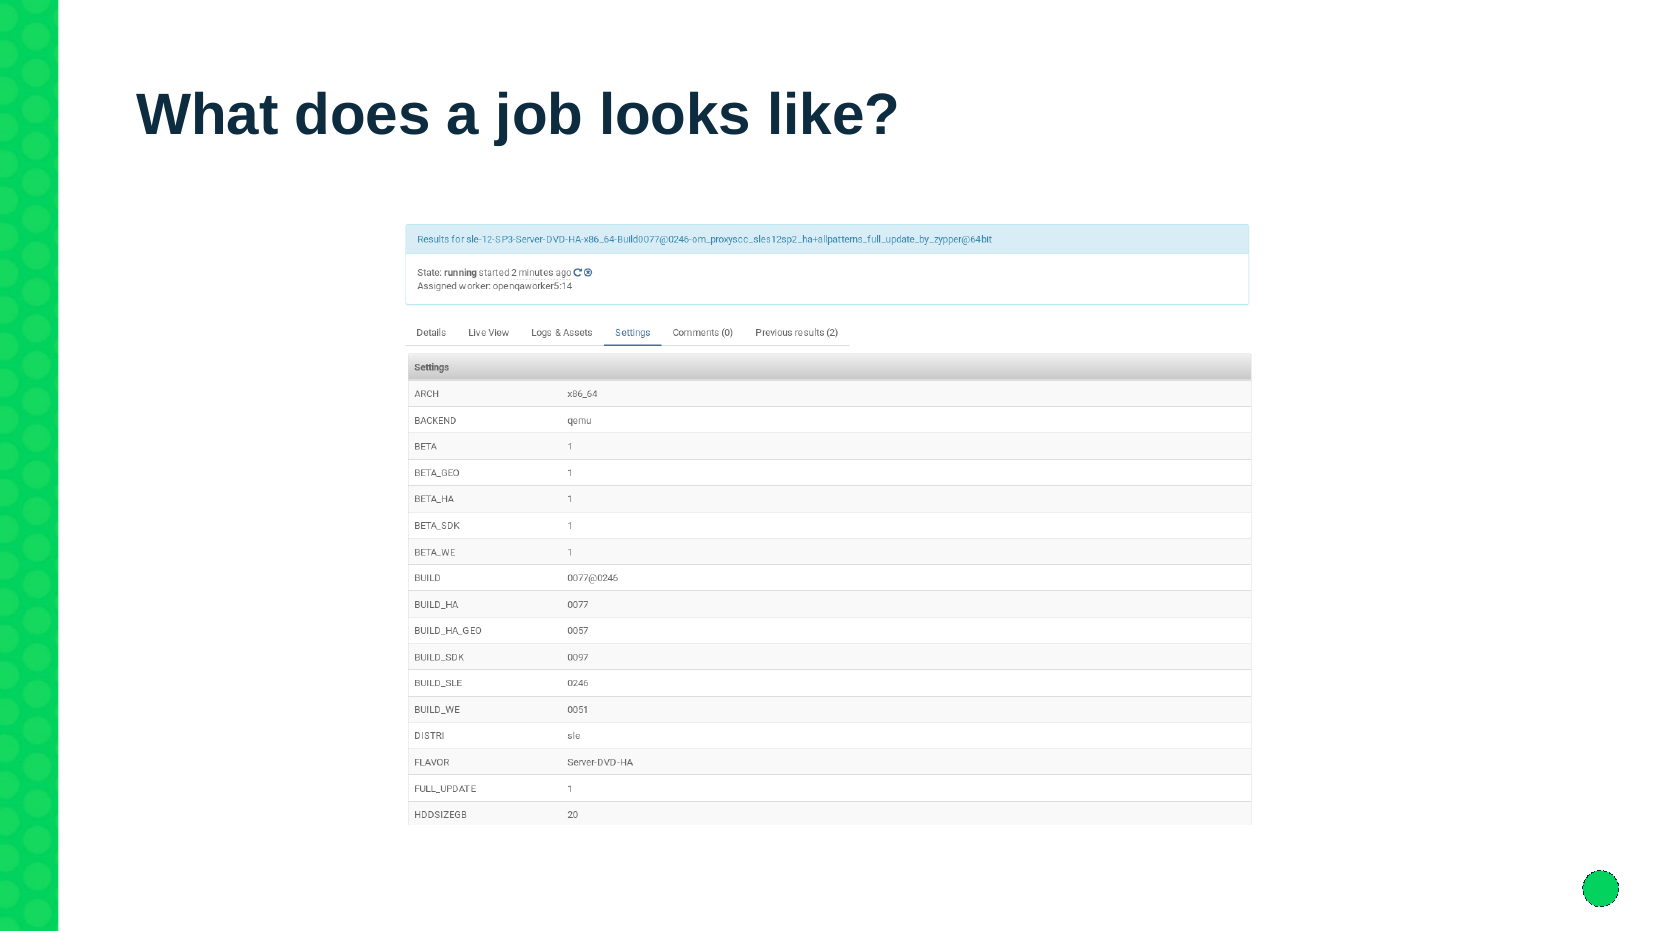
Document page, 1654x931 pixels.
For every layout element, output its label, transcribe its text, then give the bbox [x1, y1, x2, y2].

picture [397, 217, 1254, 825]
title What does a job looks like? [121, 37, 1531, 193]
picture [0, 0, 76, 931]
